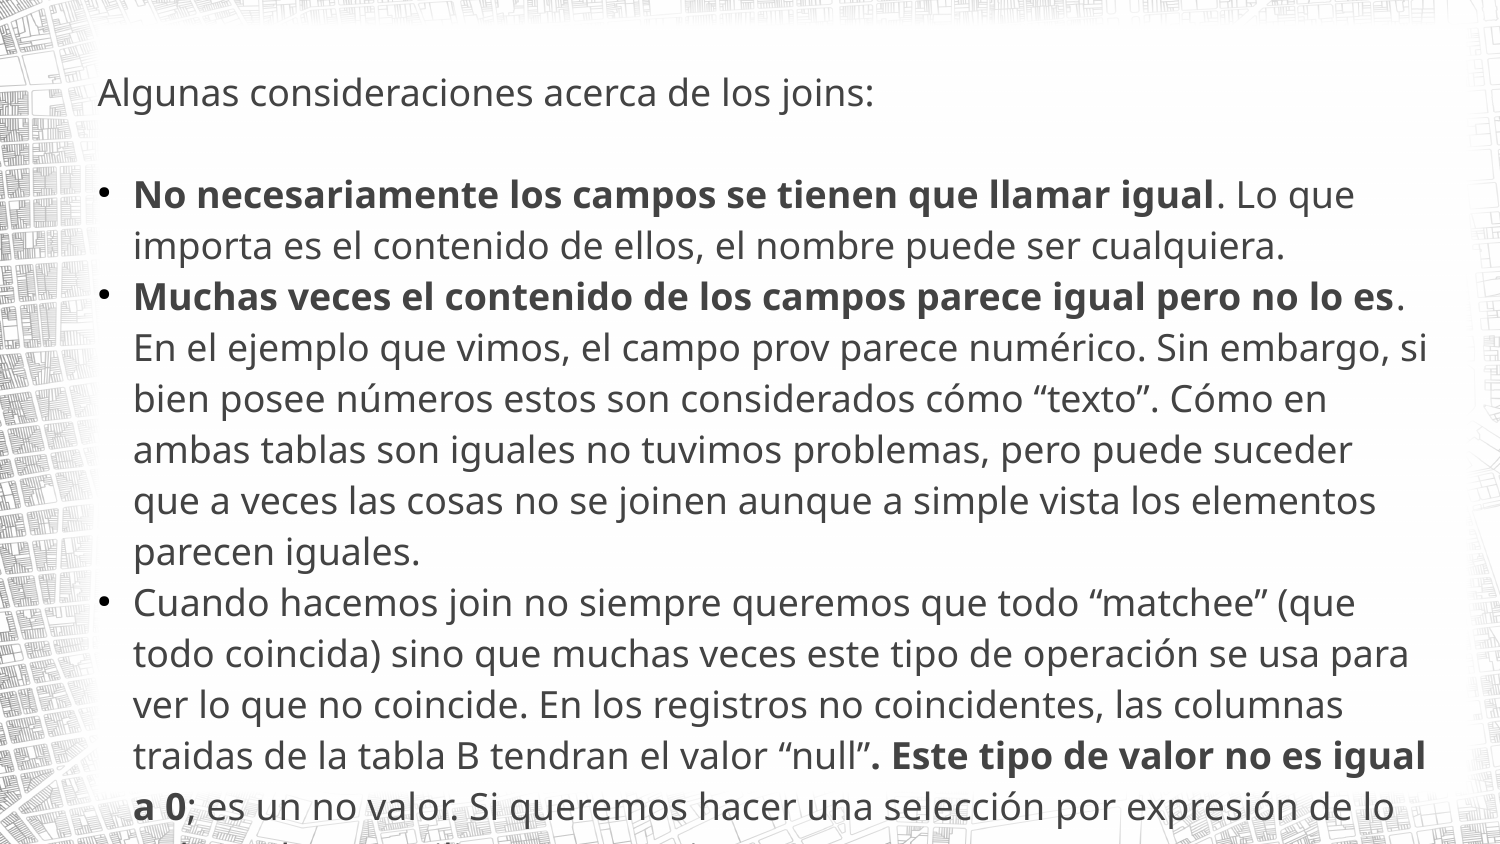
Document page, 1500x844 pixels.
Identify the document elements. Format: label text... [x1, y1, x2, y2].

text_box Algunas consideraciones acerca de los joins: No necesariamente los campos se tienen que llamar igual. Lo que importa es el contenido de ellos, el nombre puede ser cualquiera. Muchas veces el contenido de los campos parece igual pero no lo es. En el ejemplo que vimos, el campo prov parece numérico. Sin embargo, si bien posee números estos son considerados cómo “texto”. Cómo en ambas tablas son iguales no tuvimos problemas, pero puede suceder que a veces las cosas no se joinen aunque a simple vista los elementos parecen iguales. Cuando hacemos join no siempre queremos que todo “matchee” (que todo coincida) sino que muchas veces este tipo de operación se usa para ver lo que no coincide. En los registros no coincidentes, las columnas traidas de la tabla B tendran el valor “null”. Este tipo de valor no es igual a 0; es un no valor. Si queremos hacer una selección por expresión de lo nulo podemos utilizar: “campo” is NULL [82, 59, 1445, 844]
picture [0, 0, 1500, 844]
